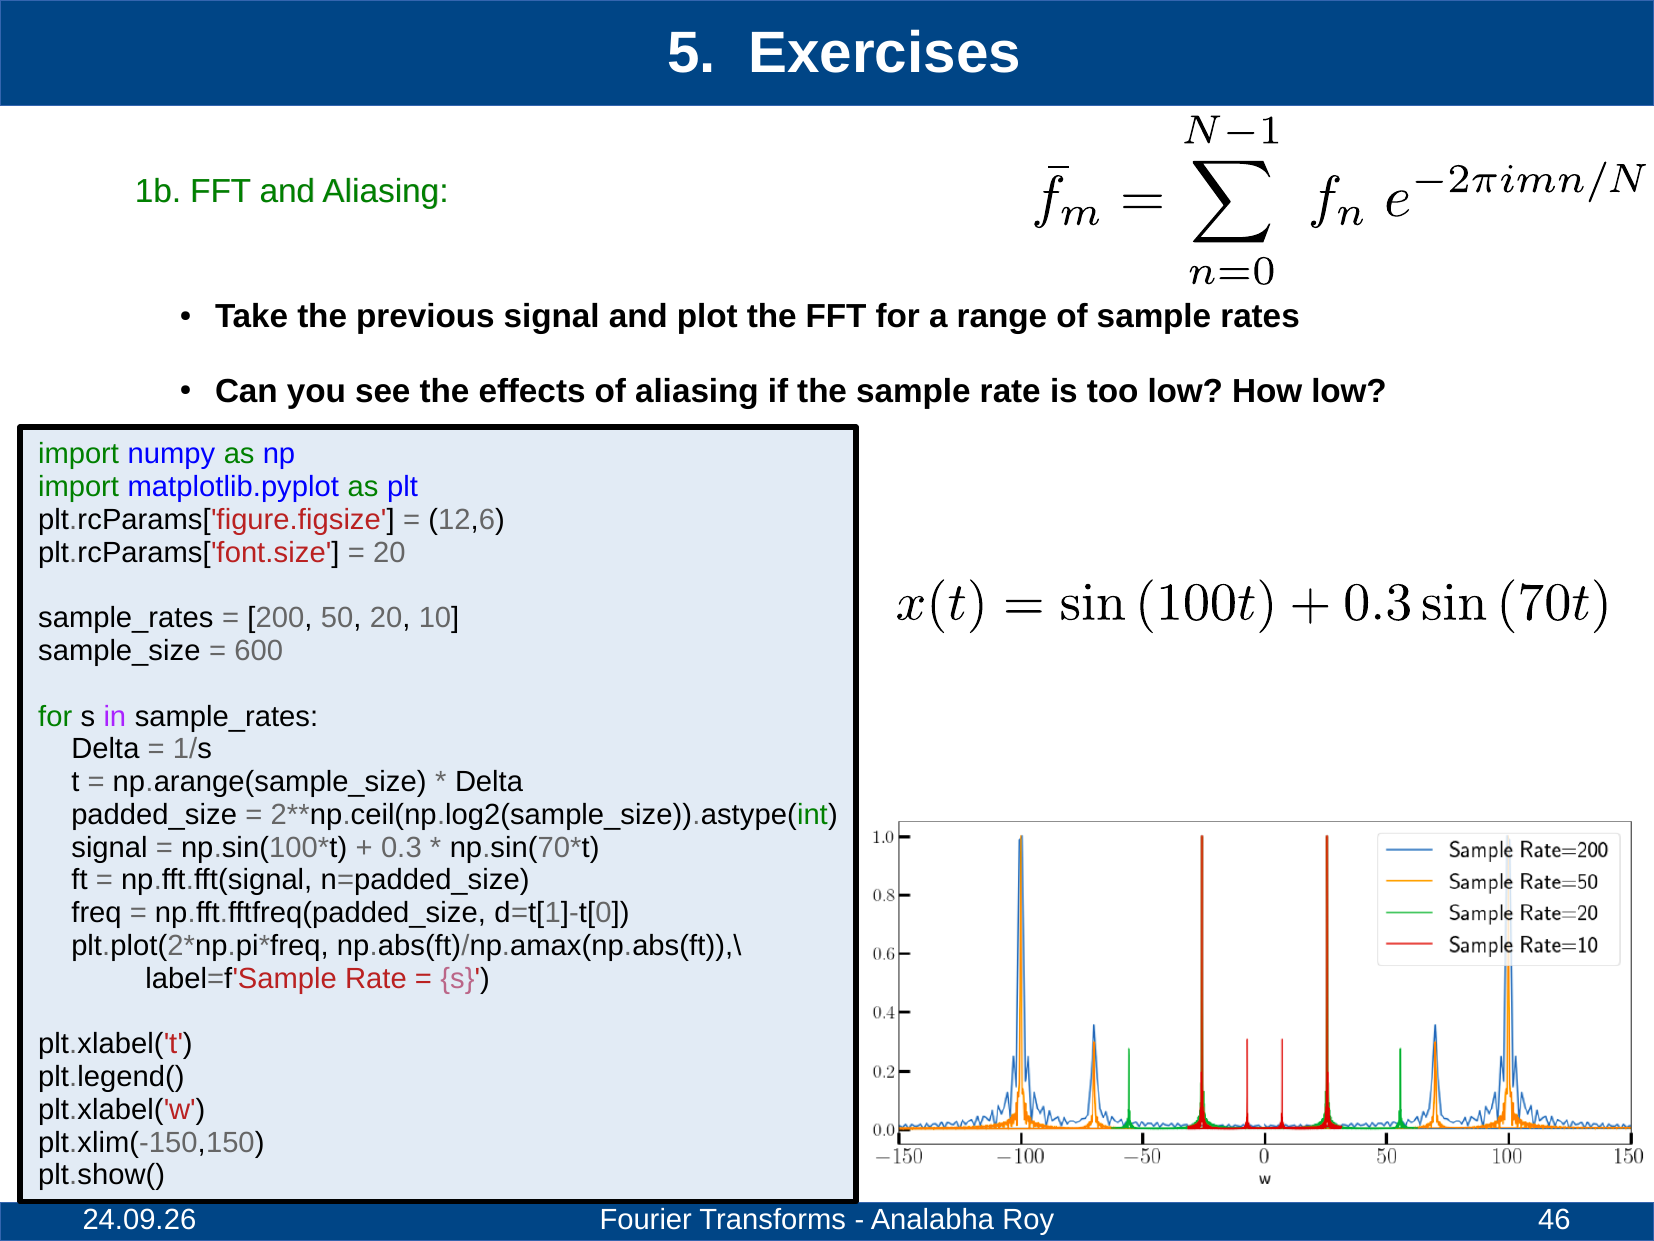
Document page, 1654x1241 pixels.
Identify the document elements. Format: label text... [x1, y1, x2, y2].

text_box [1140, 579, 1153, 634]
text_box [1345, 583, 1369, 621]
text_box [1085, 583, 1091, 590]
text_box [1501, 579, 1515, 634]
text_box [1374, 613, 1381, 620]
text_box [1160, 583, 1179, 620]
text_box [1292, 588, 1329, 625]
picture [867, 816, 1654, 1194]
text_box [897, 595, 924, 621]
title 5. Exercises [0, 0, 1654, 106]
text_box [1387, 583, 1410, 621]
text_box [1031, 115, 1649, 285]
text_box [1520, 583, 1544, 621]
text_box [1593, 579, 1607, 634]
text_box [1212, 583, 1235, 621]
text_box [1185, 583, 1208, 621]
text_box [1459, 595, 1487, 620]
text_box [1422, 595, 1441, 621]
text_box [1097, 595, 1125, 620]
text_box [931, 579, 945, 634]
text_box [948, 586, 966, 621]
text_box [1238, 586, 1255, 621]
text_box [969, 579, 983, 634]
text_box [1005, 599, 1042, 603]
text_box 1b. FFT and Aliasing: [120, 165, 464, 218]
text_box [1546, 583, 1570, 621]
text_box import numpy as np import matplotlib.pyplot as plt plt.rcParams['figure.figsize'] = (12,6) plt.rcParams['font.size'] = 20 sample_rates = [200, 50, 20, 10] sample_size = 600 for s in sample_rates: Delta = 1/s t = np.arange(sample_size) * Delta padded_size = 2**np.ceil(np.log2(sample_size)).astype(int) signal = np.sin(100*t) + 0.3 * np.sin(70*t) ft = np.fft.fft(signal, n=padded_size) freq = np.fft.fftfreq(padded_size, d=t[1]-t[0]) plt.plot(2*np.pi*freq, np.abs(ft)/np.amax(np.abs(ft)),\ label=f'Sample Rate = {s}') plt.xlabel('t') plt.legend() plt.xlabel('w') plt.xlim(-150,150) plt.show() [20, 426, 856, 1202]
text_box [1572, 586, 1590, 621]
text_box [1259, 579, 1272, 634]
text_box Take the previous signal and plot the FFT for a range of sample rates Can you see the effects of aliasing if the sample rate is too low? How low? [164, 290, 1626, 1144]
text_box [1082, 595, 1095, 620]
text_box [1446, 583, 1453, 590]
text_box [1061, 595, 1080, 621]
text_box [1444, 595, 1456, 620]
